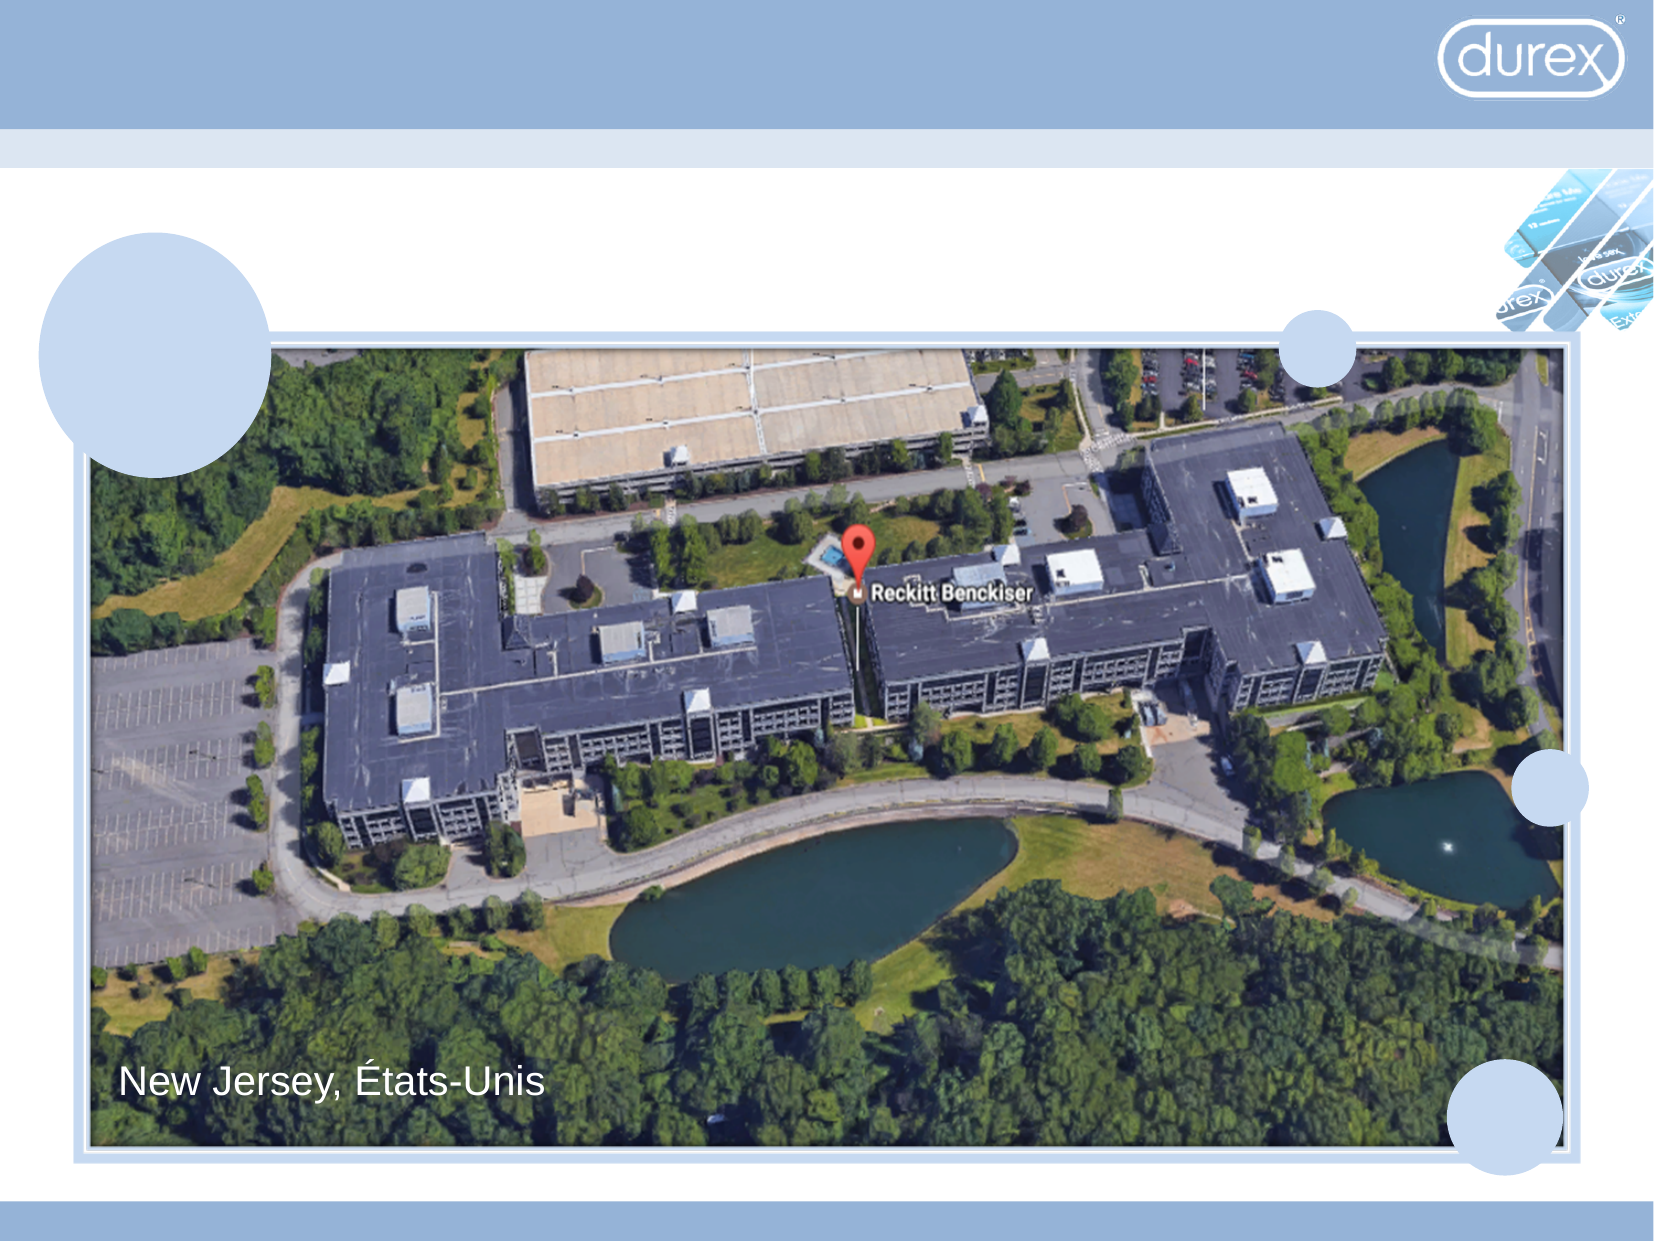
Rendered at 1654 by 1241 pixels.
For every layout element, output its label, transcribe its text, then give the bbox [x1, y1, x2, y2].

picture [1433, 12, 1628, 101]
text_box [0, 0, 1654, 168]
picture [73, 168, 1654, 1164]
text_box [1446, 1059, 1564, 1176]
text_box New Jersey, États-Unis [103, 1046, 561, 1112]
text_box [38, 232, 272, 478]
text_box [1511, 749, 1589, 827]
text_box [0, 1201, 1654, 1241]
text_box [1278, 310, 1357, 388]
